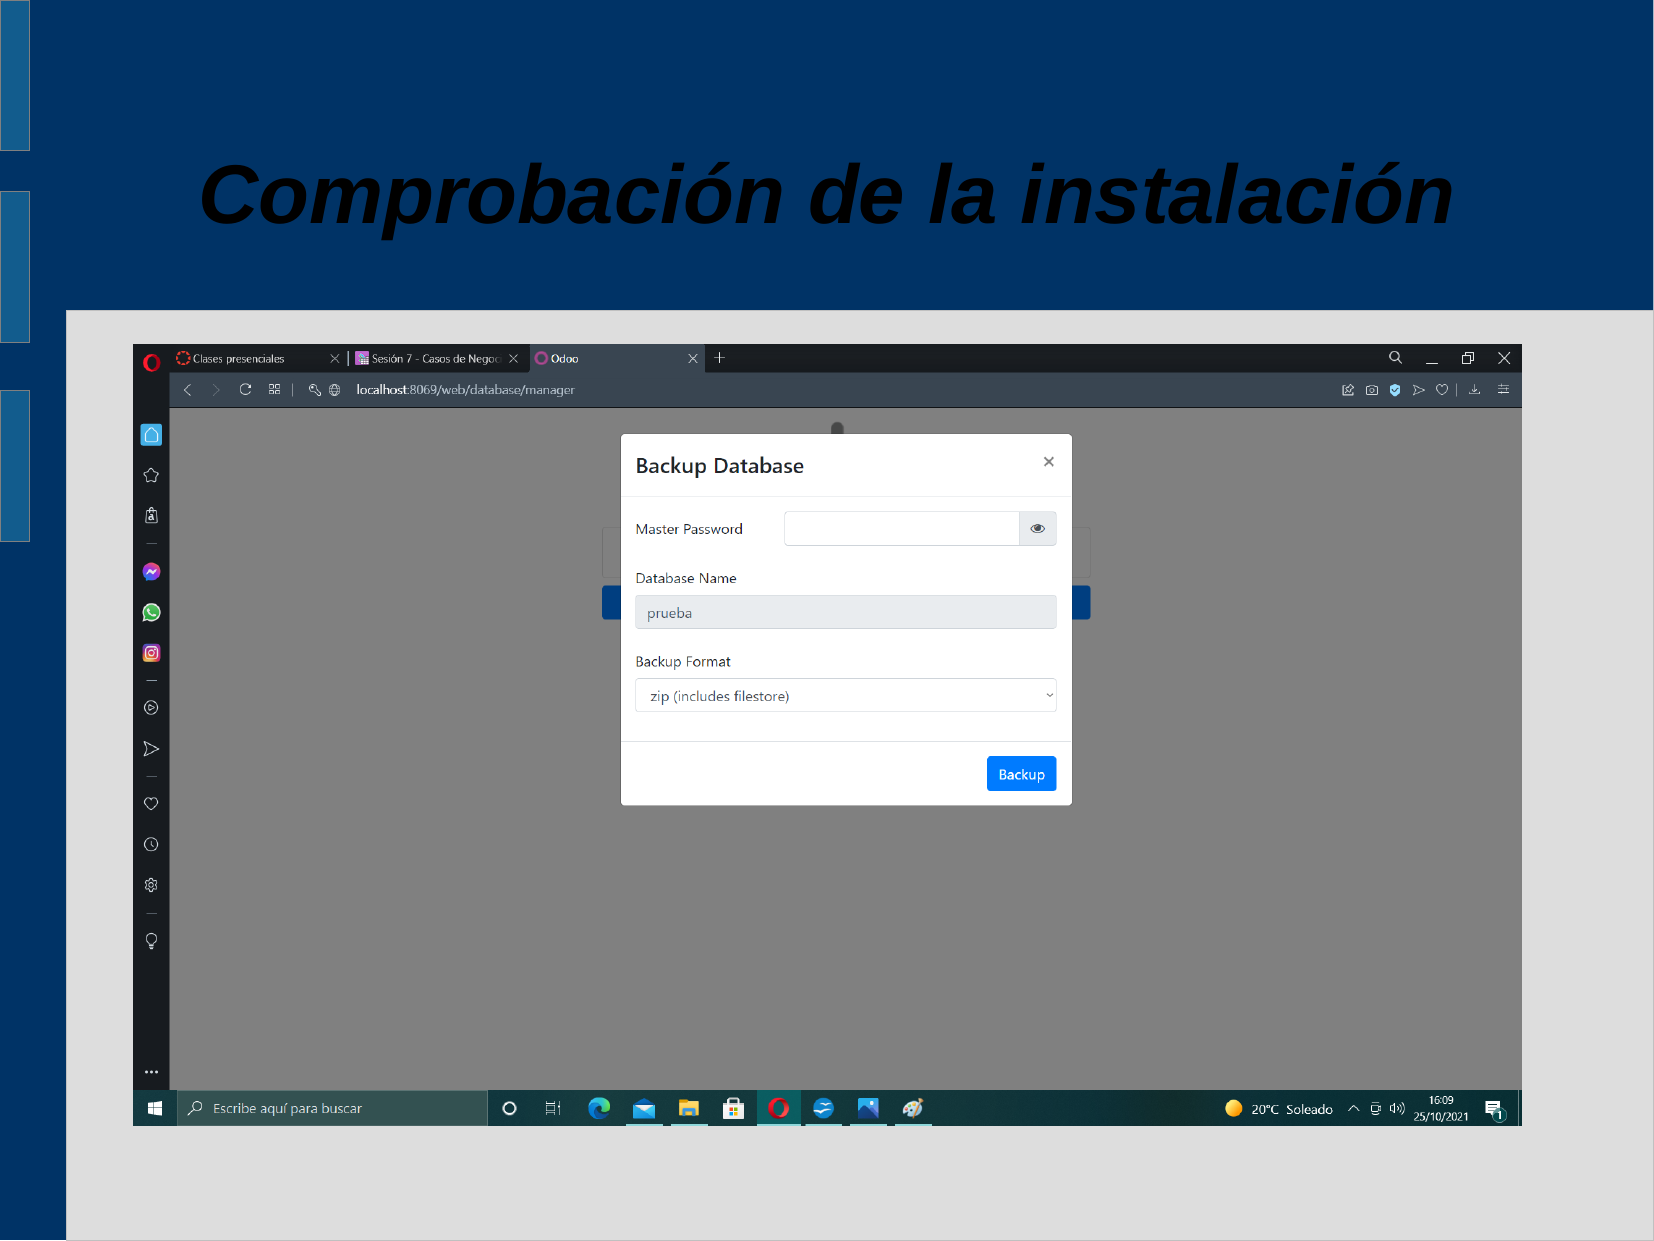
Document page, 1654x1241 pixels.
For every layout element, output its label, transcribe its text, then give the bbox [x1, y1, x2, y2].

title Comprobación de la instalación [121, 91, 1534, 299]
picture [133, 344, 1522, 1126]
